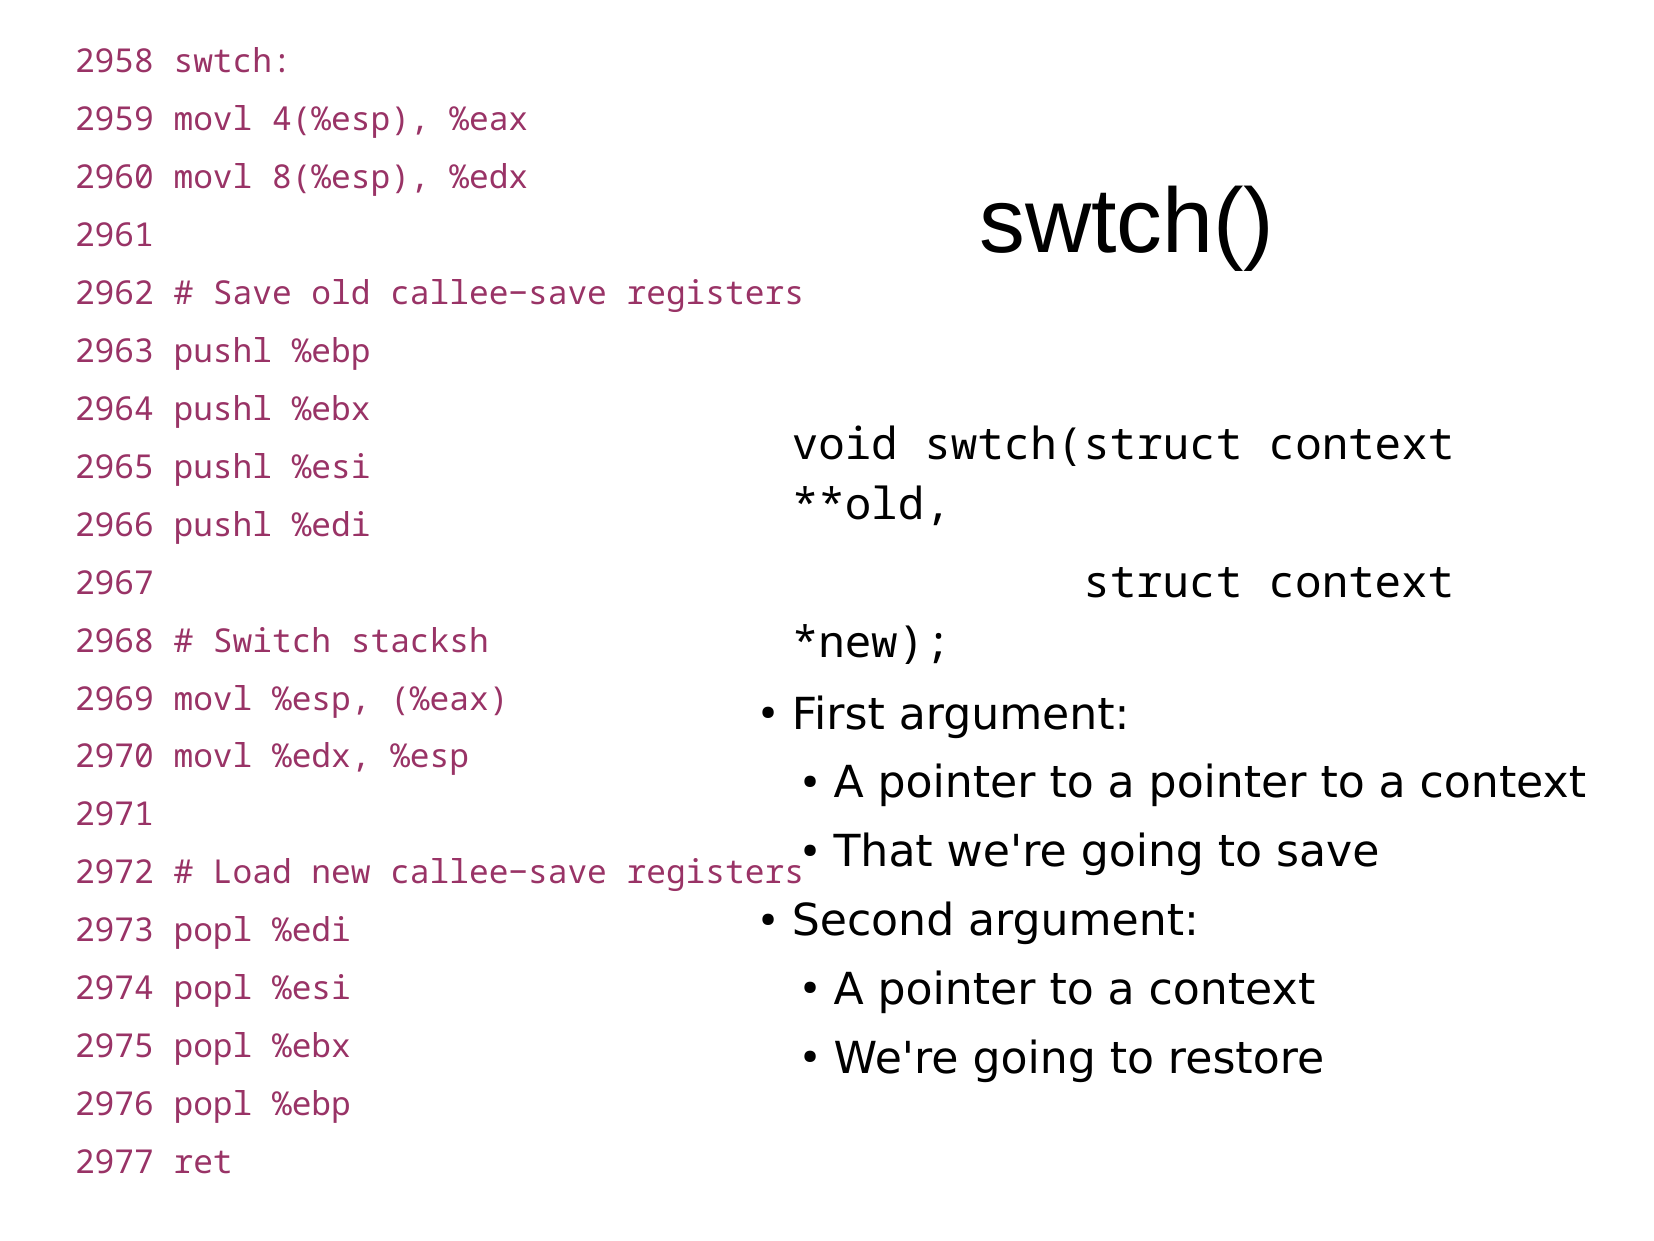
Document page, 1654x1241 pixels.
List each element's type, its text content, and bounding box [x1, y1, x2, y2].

list 2958 swtch: 2959 movl 4(%esp), %eax 2960 movl 8(%esp), %edx 2961 2962 # Save old callee−save registers 2963 pushl %ebp 2964 pushl %ebx 2965 pushl %esi 2966 pushl %edi 2967 2968 # Switch stacksh 2969 movl %esp, (%eax) 2970 movl %edx, %esp 2971 2972 # Load new callee−save registers 2973 popl %edi 2974 popl %esi 2975 popl %ebx 2976 popl %ebp 2977 ret [75, 37, 1613, 1201]
title swtch() [679, 117, 1576, 325]
text_box void swtch(struct context **old, struct context *new); First argument: A pointer to a pointer to a context That we're going to save Second argument: A pointer to a context We're going to restore [750, 412, 1613, 1088]
